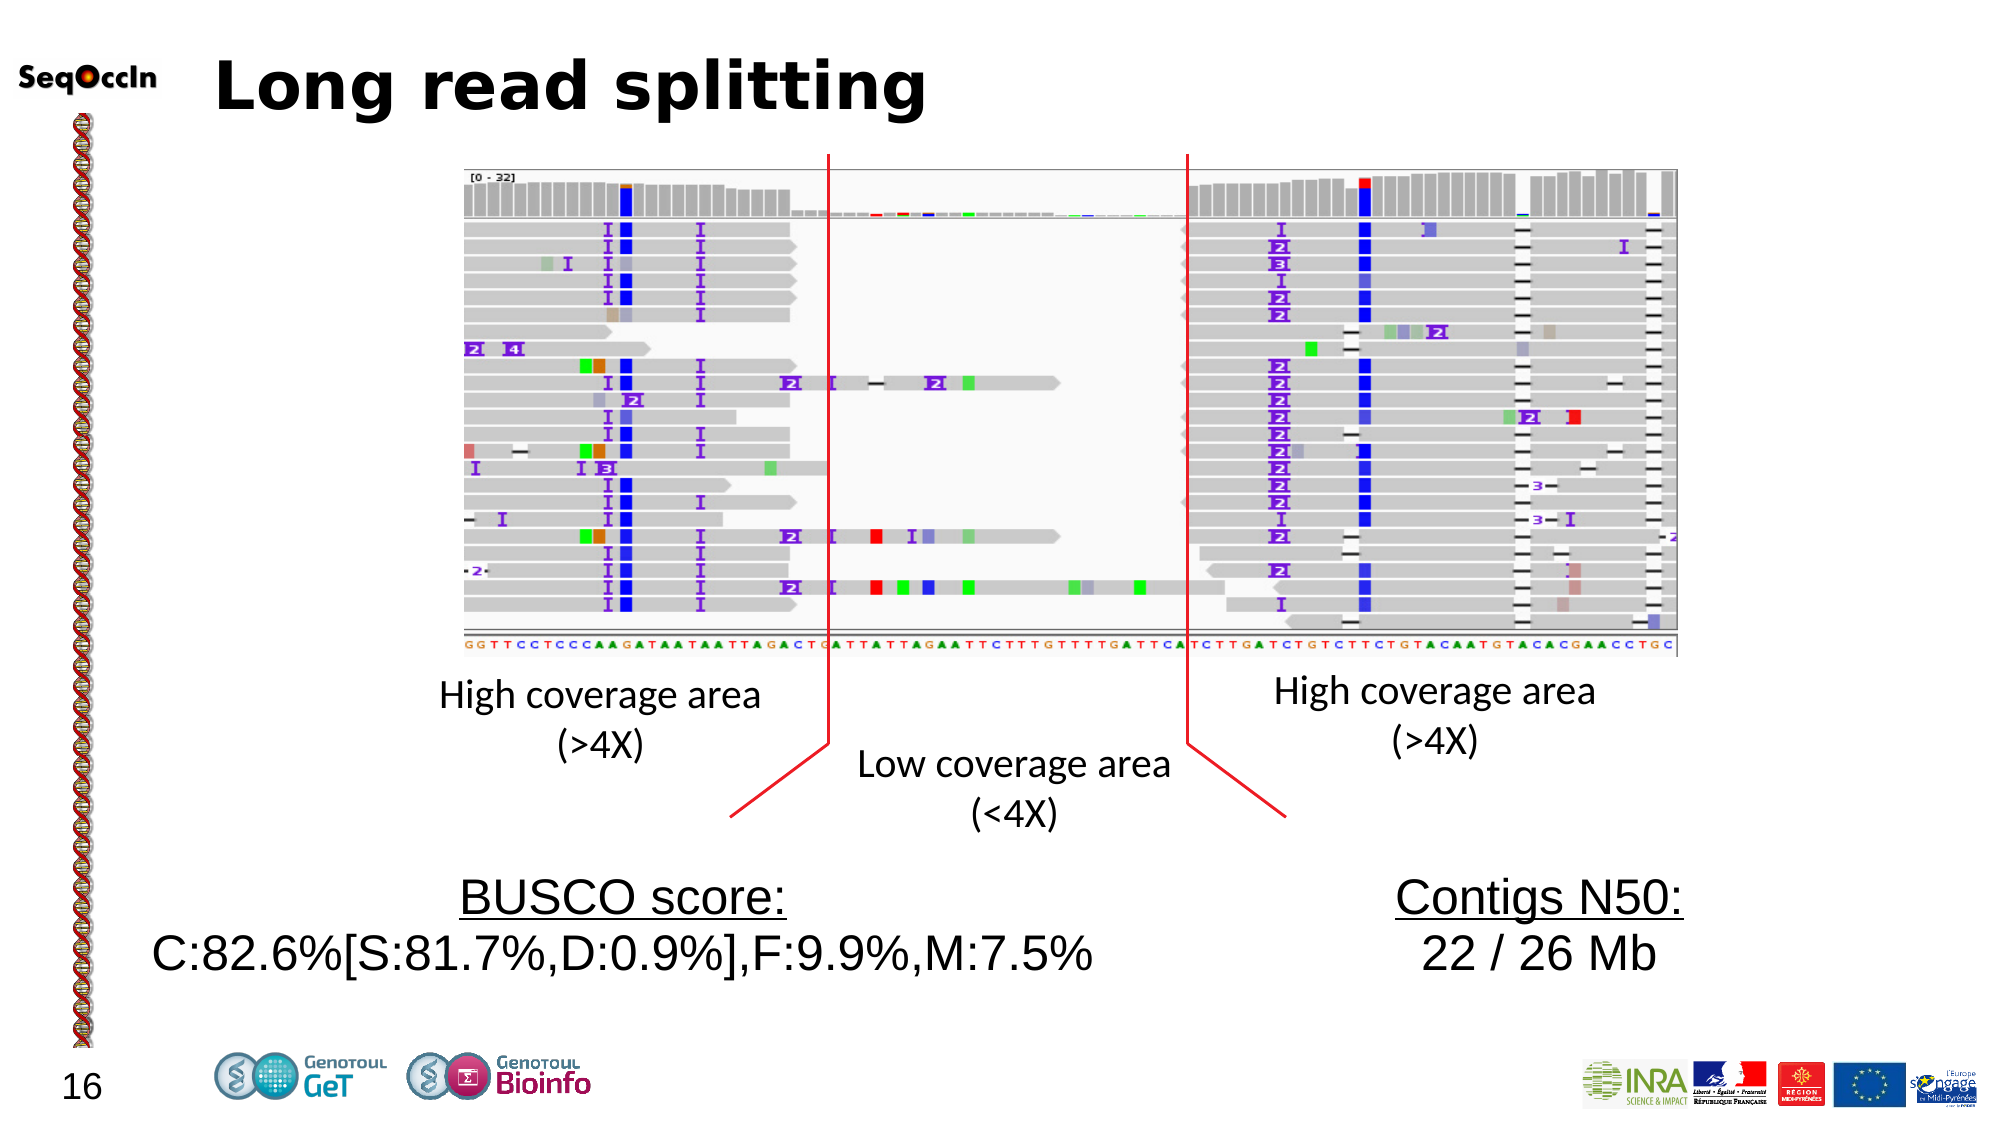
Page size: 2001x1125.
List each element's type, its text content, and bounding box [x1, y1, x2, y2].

picture [13, 58, 162, 99]
title High coverage area (>4X) [375, 675, 826, 775]
picture [1832, 1061, 1983, 1111]
picture [208, 1046, 392, 1106]
picture [830, 169, 1186, 657]
picture [1581, 1059, 1689, 1109]
title High coverage area (>4X) [1210, 670, 1661, 770]
text_box Contigs N50: 22 / 26 Mb [1029, 862, 2000, 1010]
picture [73, 113, 91, 1048]
picture [400, 1046, 597, 1106]
title Low coverage area (<4X) [789, 743, 1240, 844]
title Long read splitting [198, 21, 1924, 130]
picture [1189, 169, 1678, 657]
text_box BUSCO score: C:82.6%[S:81.7%,D:0.9%],F:9.9%,M:7.5% [100, 862, 1146, 1028]
picture [464, 169, 827, 657]
picture [1778, 1062, 1825, 1106]
